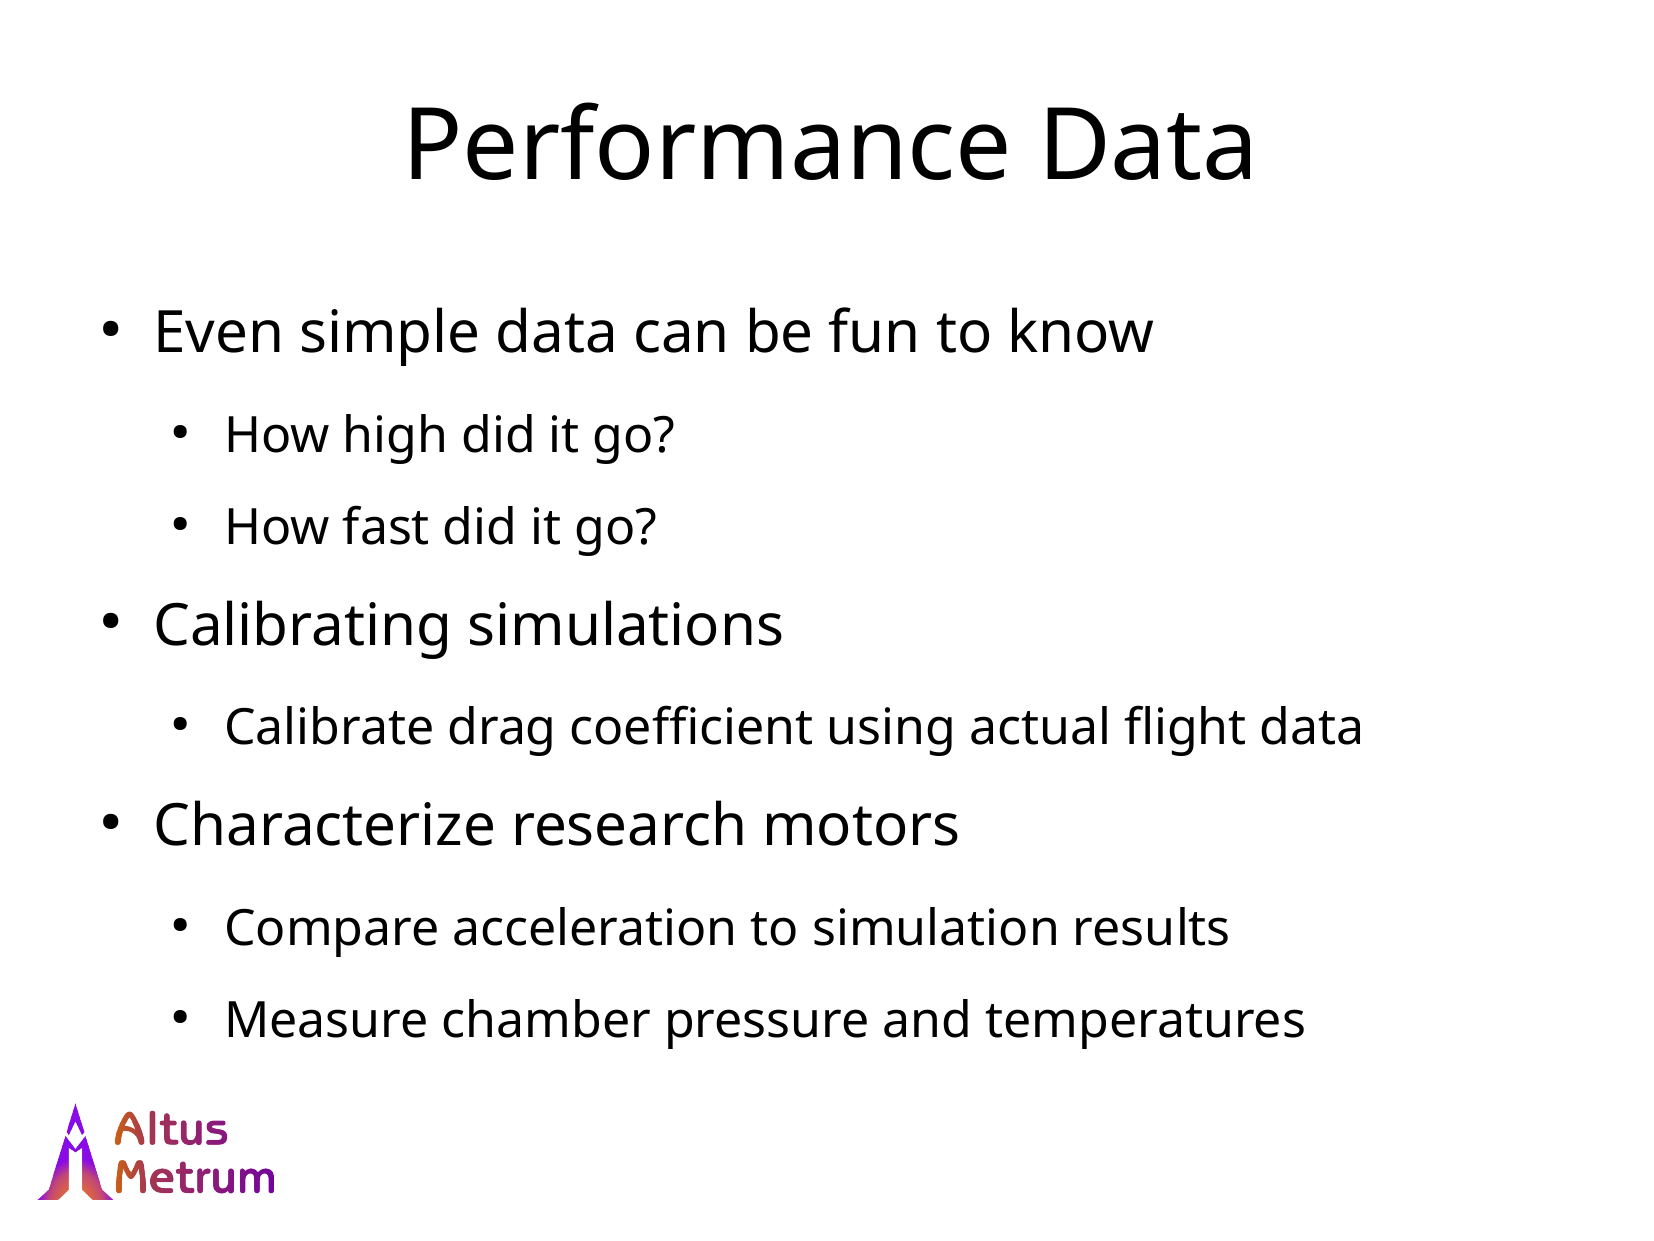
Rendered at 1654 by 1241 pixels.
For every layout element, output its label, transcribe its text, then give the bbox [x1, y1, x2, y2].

picture [37, 1103, 274, 1200]
list Even simple data can be fun to know How high did it go? How fast did it go? Calibrating simulations Calibrate drag coefficient using actual flight data Characterize research motors Compare acceleration to simulation results Measure chamber pressure and temperatures [82, 290, 1571, 1094]
title Performance Data [86, 55, 1576, 226]
